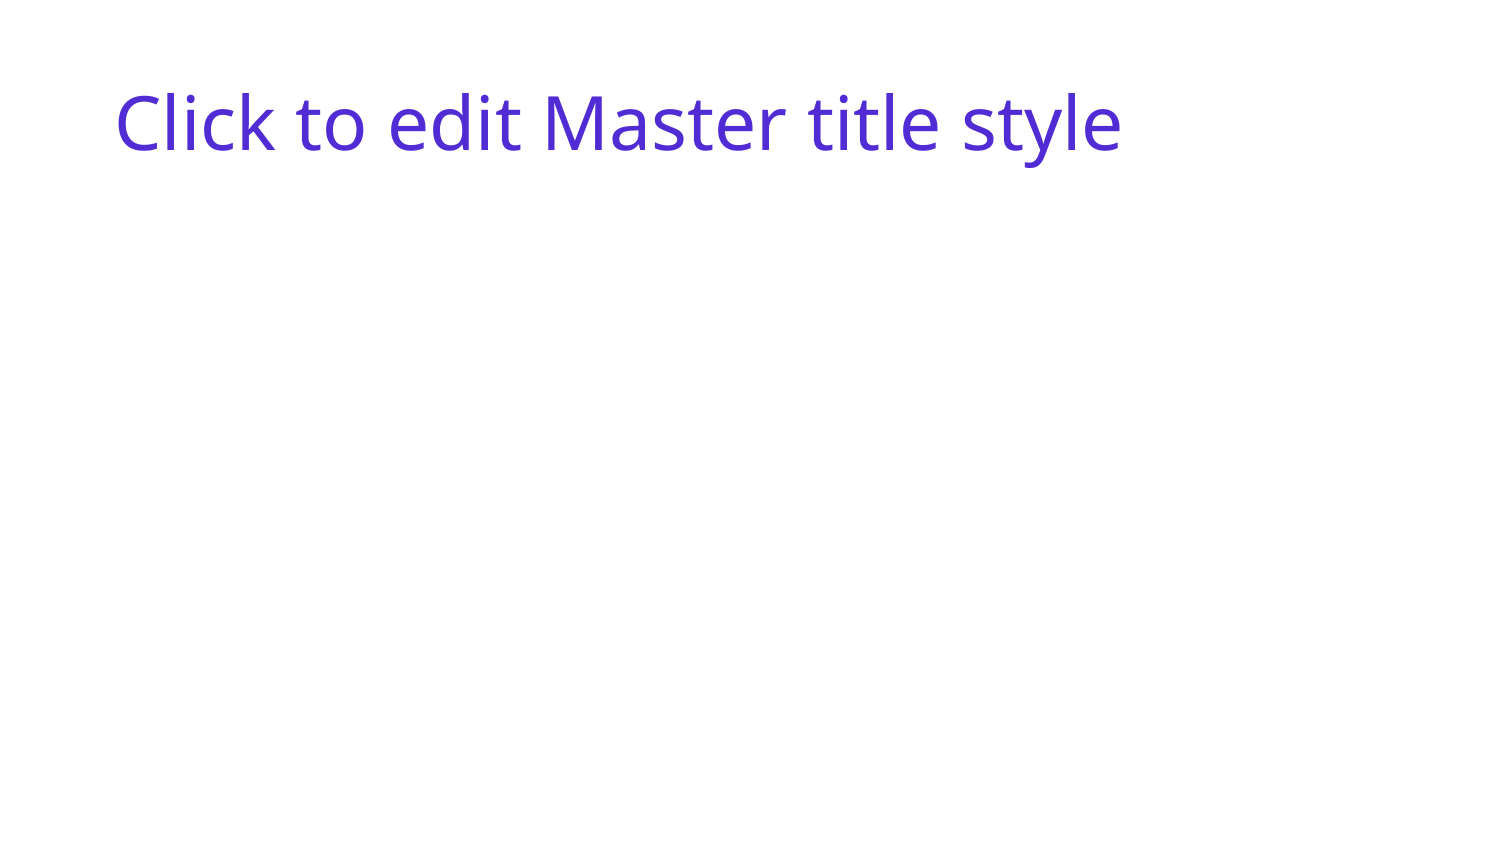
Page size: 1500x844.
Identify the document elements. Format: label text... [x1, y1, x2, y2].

title Click to edit Master title style [103, 44, 1397, 208]
